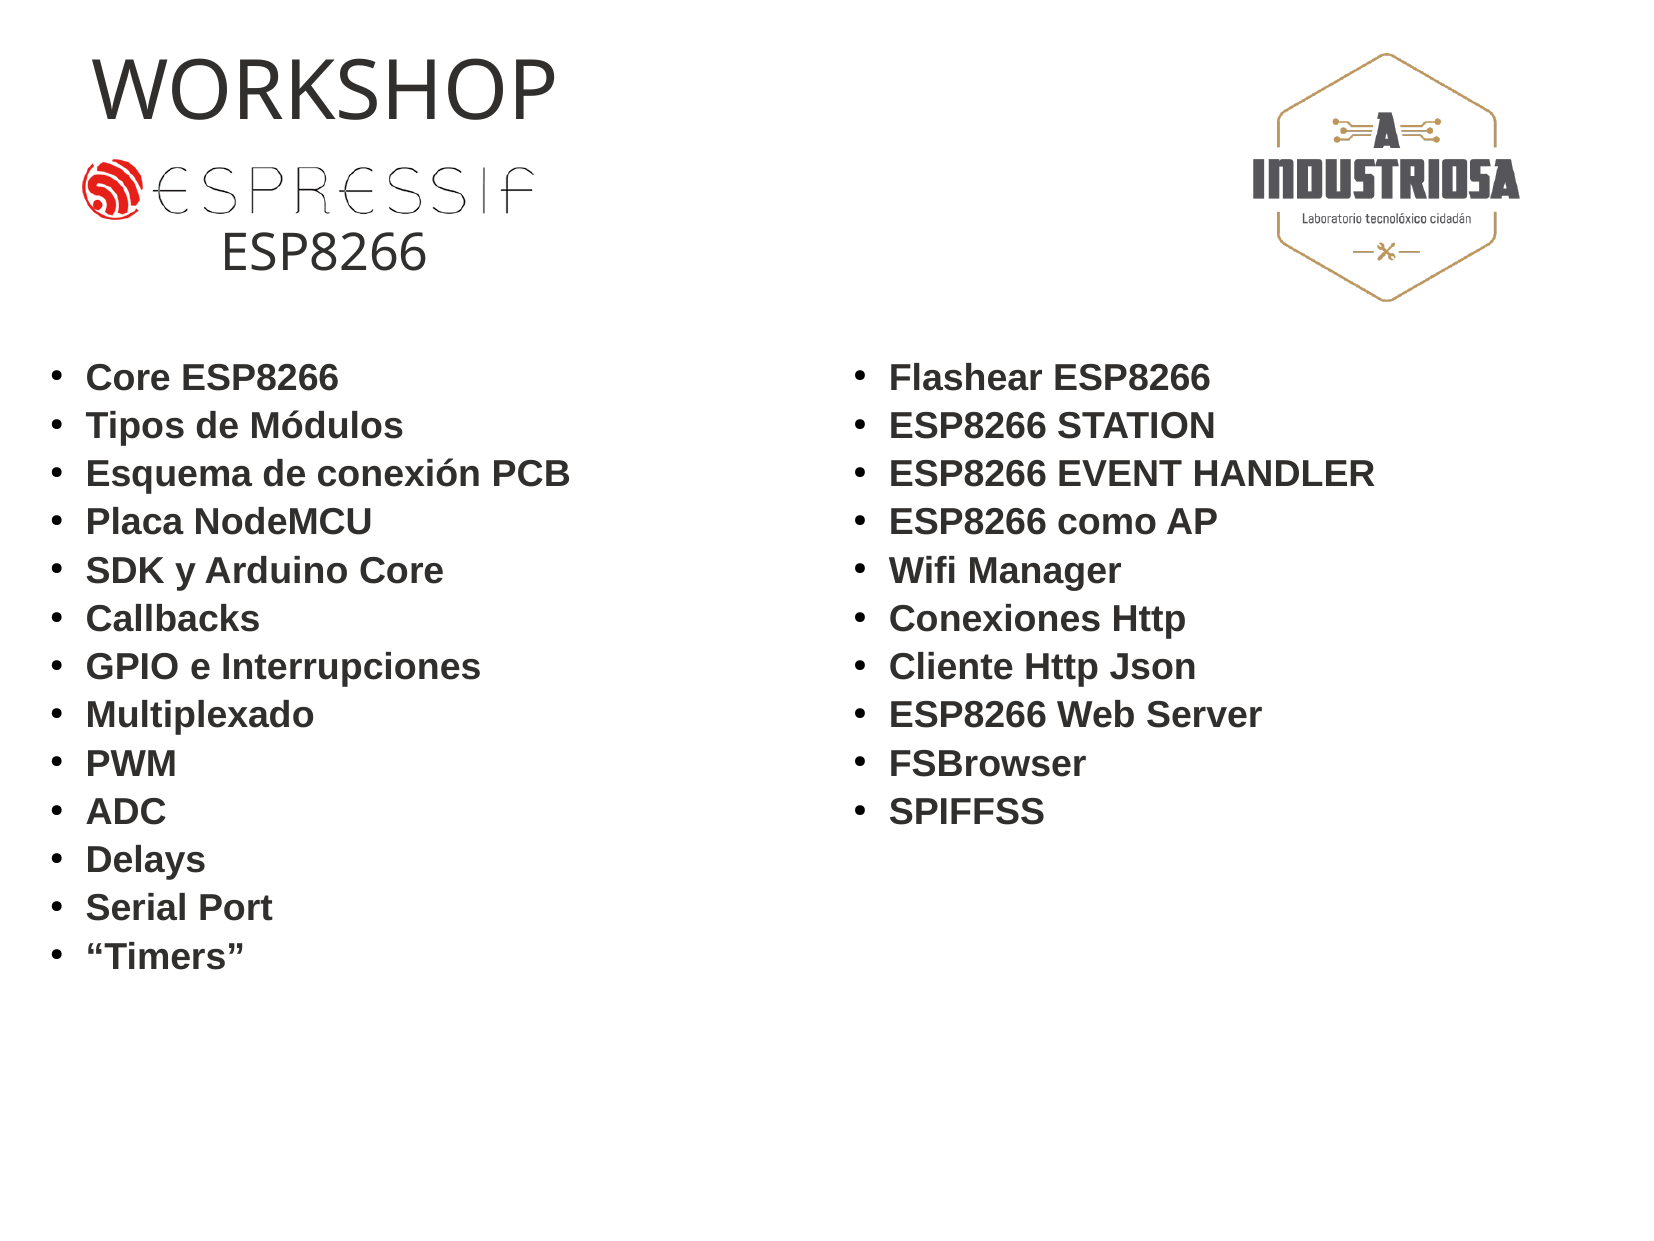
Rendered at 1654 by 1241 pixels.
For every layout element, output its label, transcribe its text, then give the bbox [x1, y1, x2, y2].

text_box Flashear ESP8266 ESP8266 STATION ESP8266 EVENT HANDLER ESP8266 como AP Wifi Manager Conexiones Http Cliente Http Json ESP8266 Web Server FSBrowser SPIFFSS [838, 342, 1548, 1193]
text_box WORKSHOP ESP8266 [23, 23, 626, 319]
text_box Core ESP8266 Tipos de Módulos Esquema de conexión PCB Placa NodeMCU SDK y Arduino Core Callbacks GPIO e Interrupciones Multiplexado PWM ADC Delays Serial Port “Timers” [35, 342, 745, 1193]
picture [70, 149, 544, 225]
picture [1253, 53, 1520, 302]
